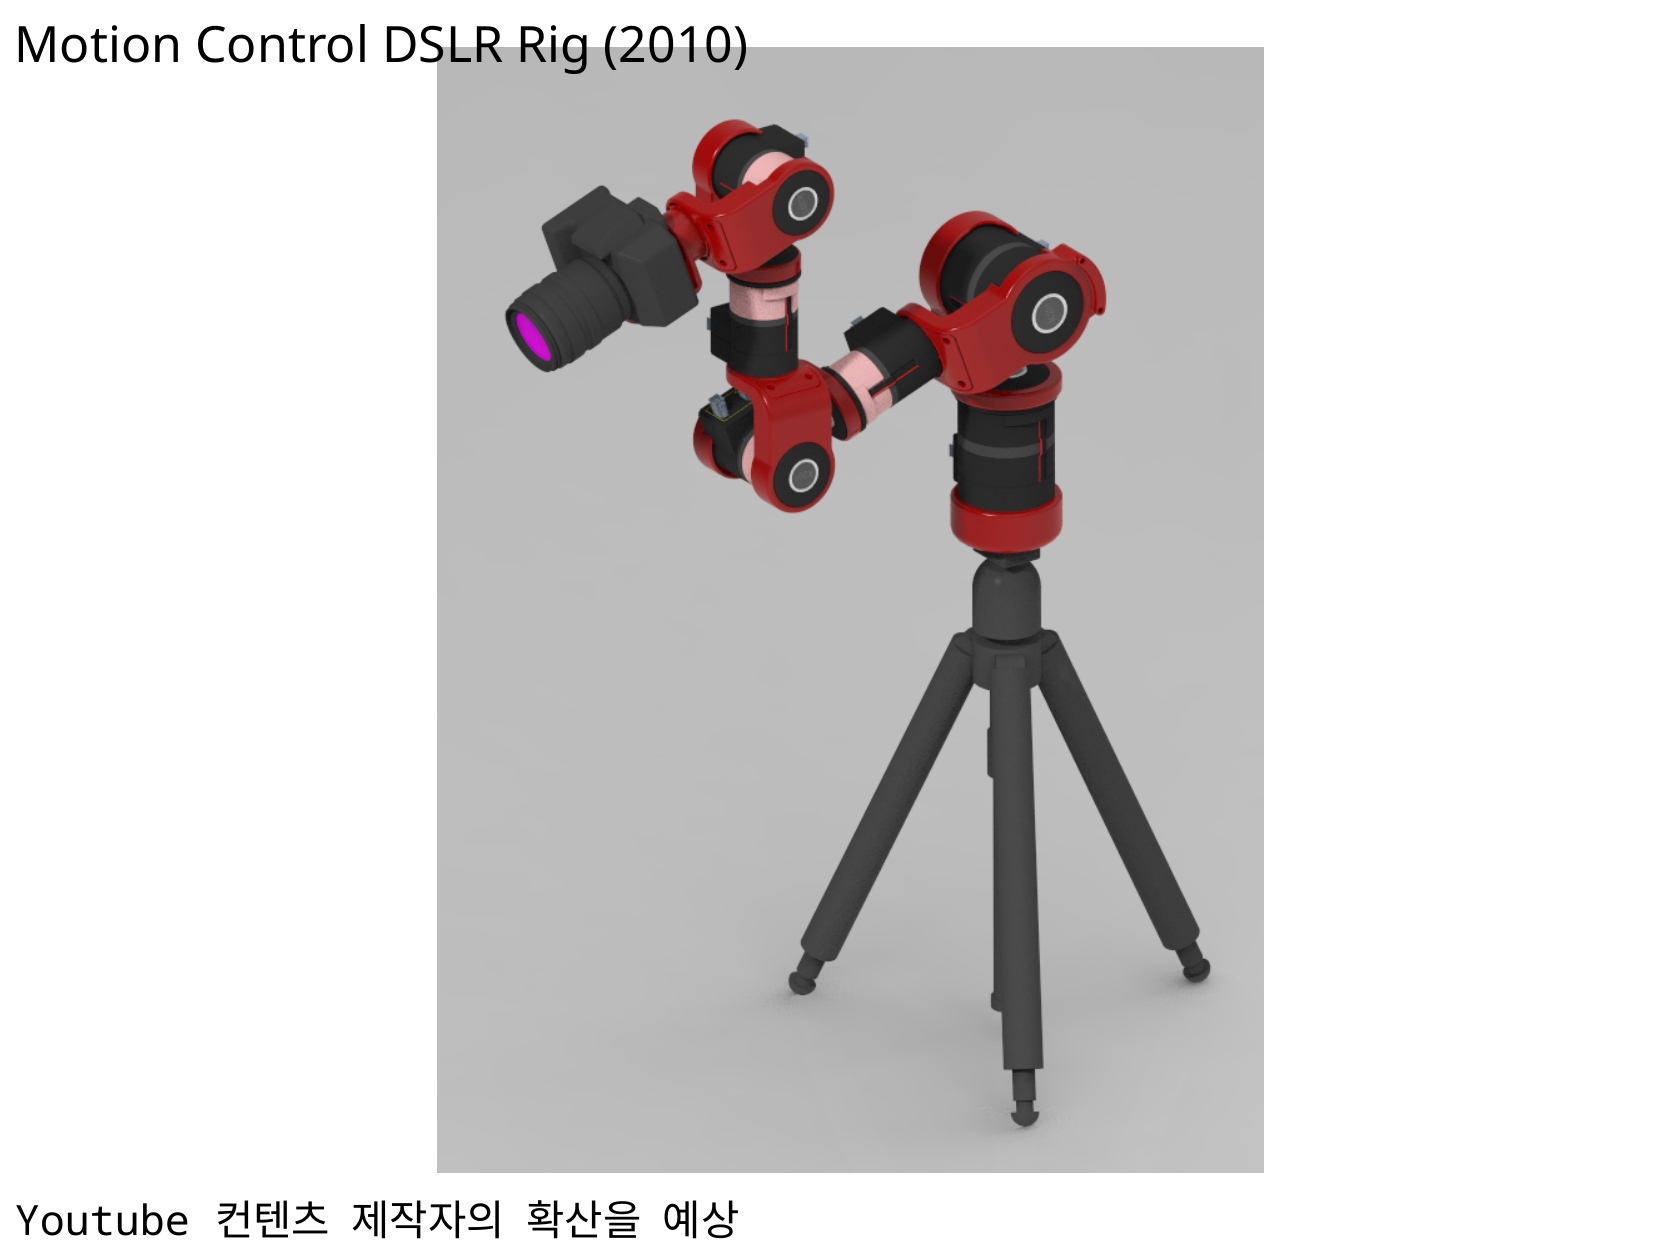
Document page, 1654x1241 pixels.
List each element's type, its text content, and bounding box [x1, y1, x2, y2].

text_box Youtube 컨텐츠 제작자의 확산을 예상 [0, 1071, 1654, 1241]
picture [437, 88, 1264, 1071]
text_box Motion Control DSLR Rig (2010) [0, 0, 1654, 88]
